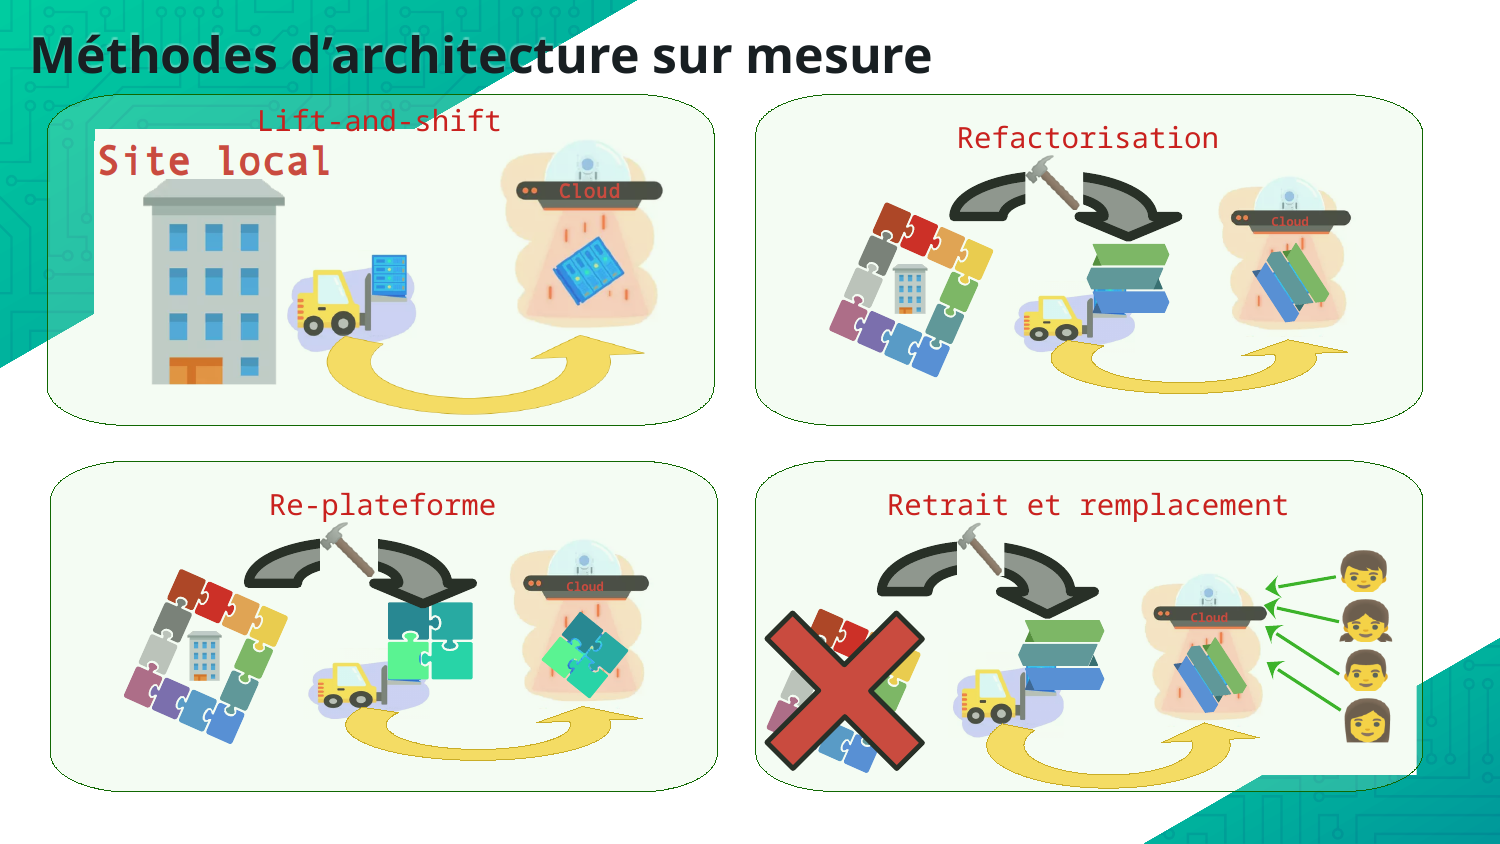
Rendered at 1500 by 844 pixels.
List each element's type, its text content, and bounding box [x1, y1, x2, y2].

title Méthodes d’architecture sur mesure [29, 29, 1249, 88]
text_box Refactorisation [746, 110, 1430, 218]
text_box [47, 200, 715, 426]
text_box [50, 585, 718, 792]
text_box Lift-and-shift [38, 92, 721, 200]
text_box [755, 218, 1423, 426]
text_box Re-plateforme [41, 476, 724, 585]
text_box [771, 460, 1407, 476]
text_box Retrait et remplacement [746, 476, 1430, 584]
text_box [67, 461, 701, 476]
text_box [771, 94, 1407, 110]
text_box [755, 584, 1423, 792]
